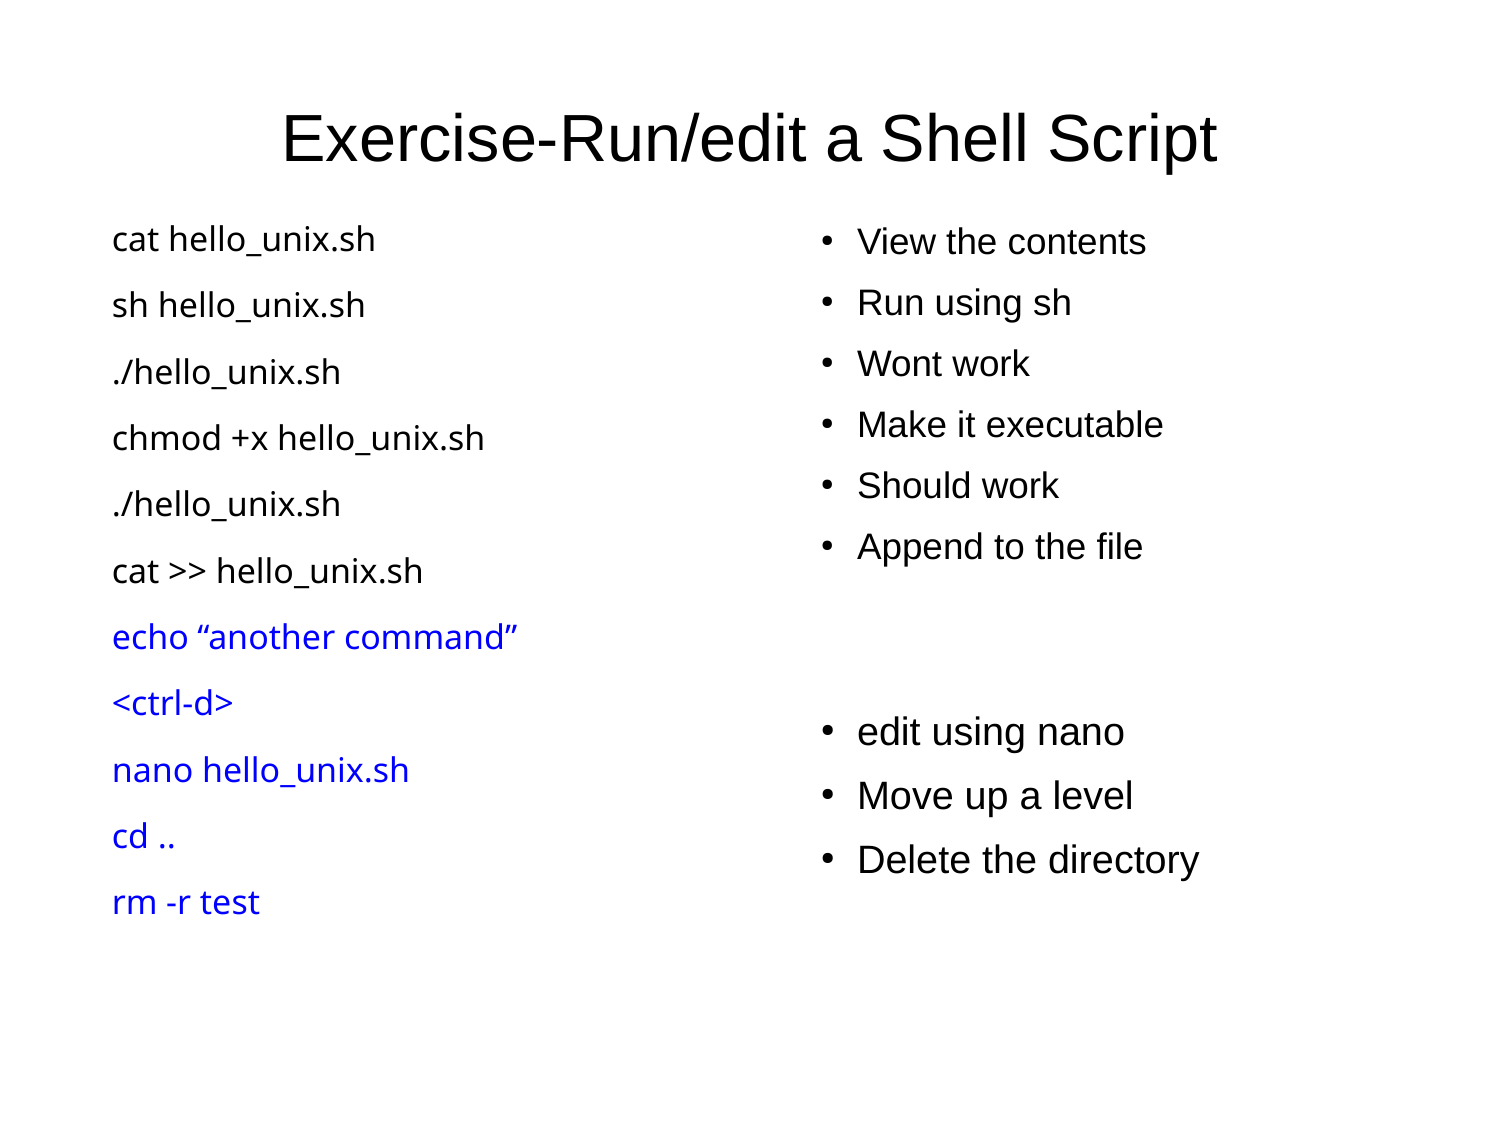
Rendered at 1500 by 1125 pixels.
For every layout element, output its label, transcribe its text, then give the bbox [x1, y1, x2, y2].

list View the contents Run using sh Wont work Make it executable Should work Append to the file edit using nano Move up a level Delete the directory [808, 220, 1456, 894]
title Exercise-Run/edit a Shell Script [75, 44, 1425, 233]
list cat hello_unix.sh sh hello_unix.sh ./hello_unix.sh chmod +x hello_unix.sh ./hello_unix.sh cat >> hello_unix.sh echo “another command” <ctrl-d> nano hello_unix.sh cd .. rm -r test [111, 215, 723, 927]
